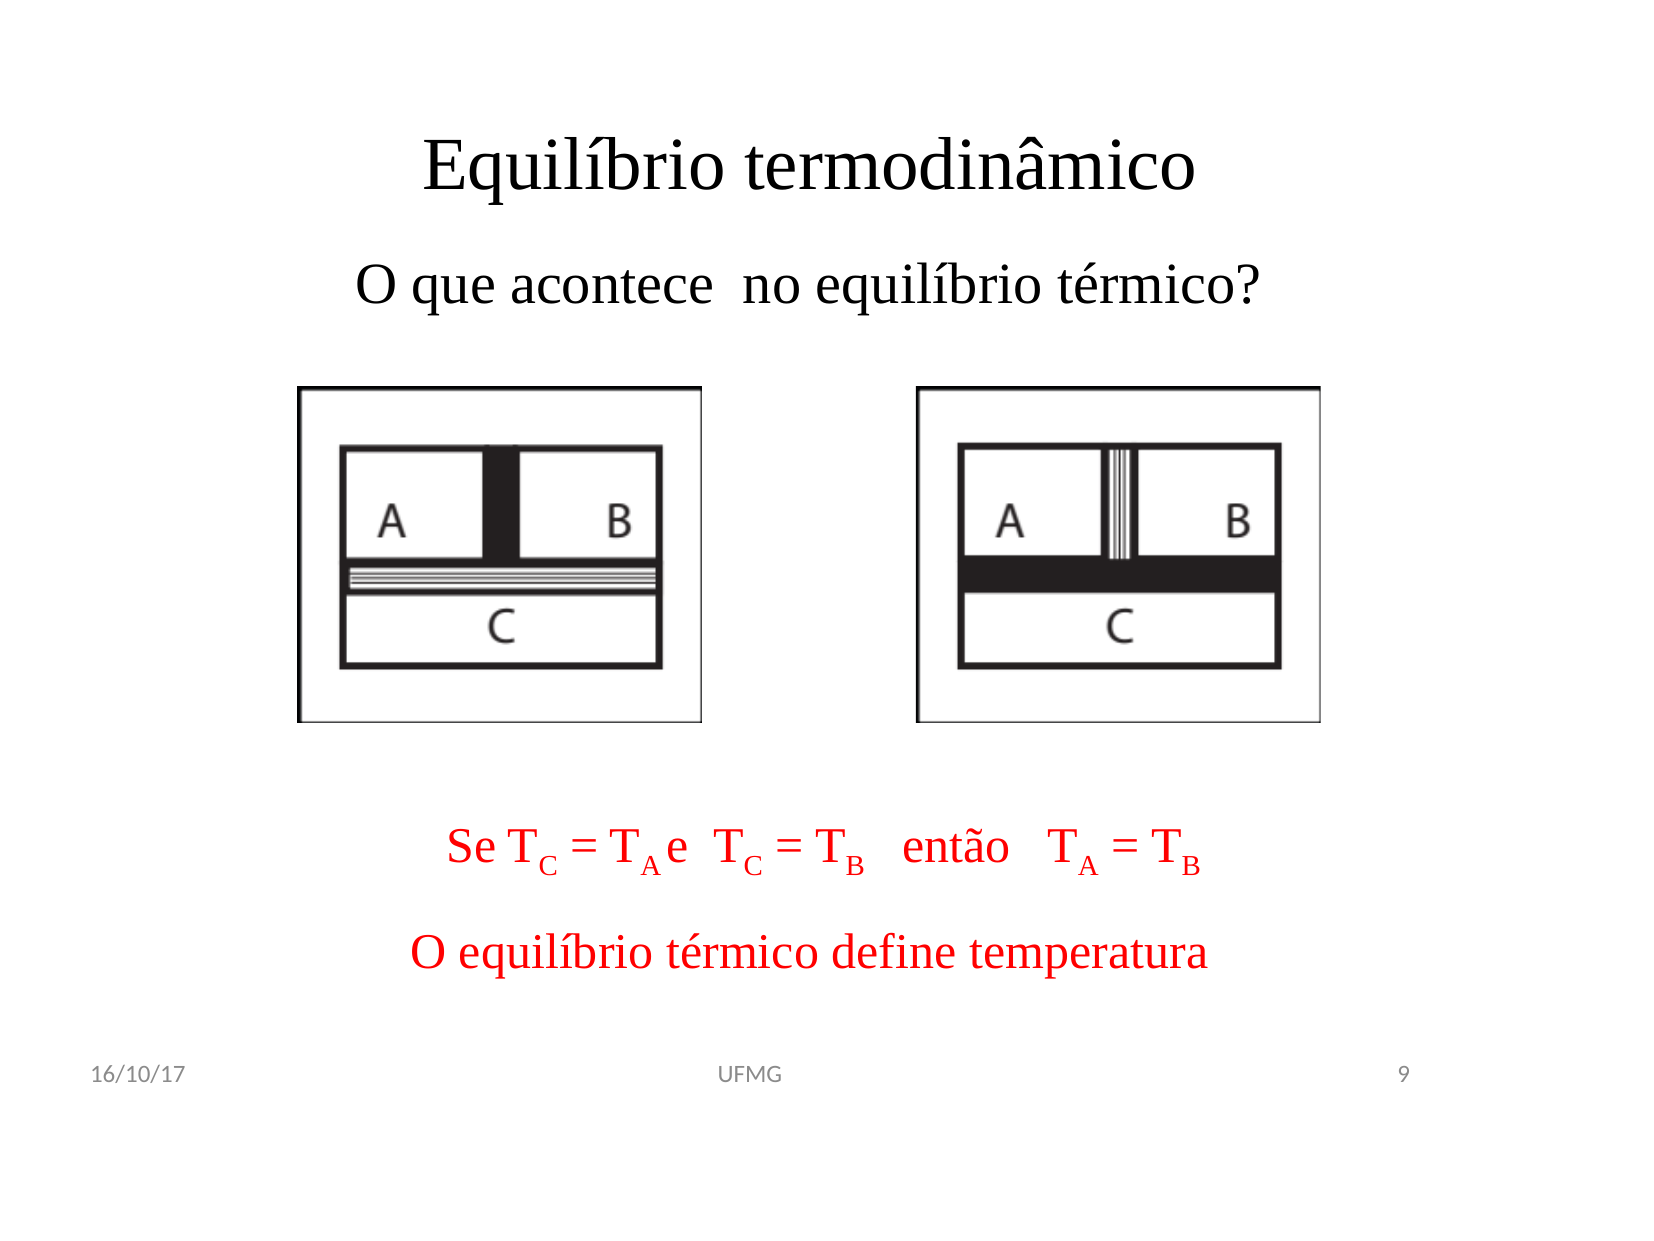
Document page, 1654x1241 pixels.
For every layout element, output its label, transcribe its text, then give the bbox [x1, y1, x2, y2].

picture [297, 386, 702, 723]
footer UFMG [512, 1042, 988, 1103]
picture [915, 386, 1321, 723]
text_box Se TC = TA e TC = TB então TA = TB [419, 805, 1382, 889]
text_box O que acontece no equilíbrio térmico? [246, 237, 1347, 323]
text_box Equilíbrio termodinâmico [407, 107, 1223, 213]
slide_number 16/10/17 [75, 1042, 425, 1103]
slide_number <número> [1074, 1042, 1425, 1103]
text_box O equilíbrio térmico define temperatura [395, 911, 1235, 987]
